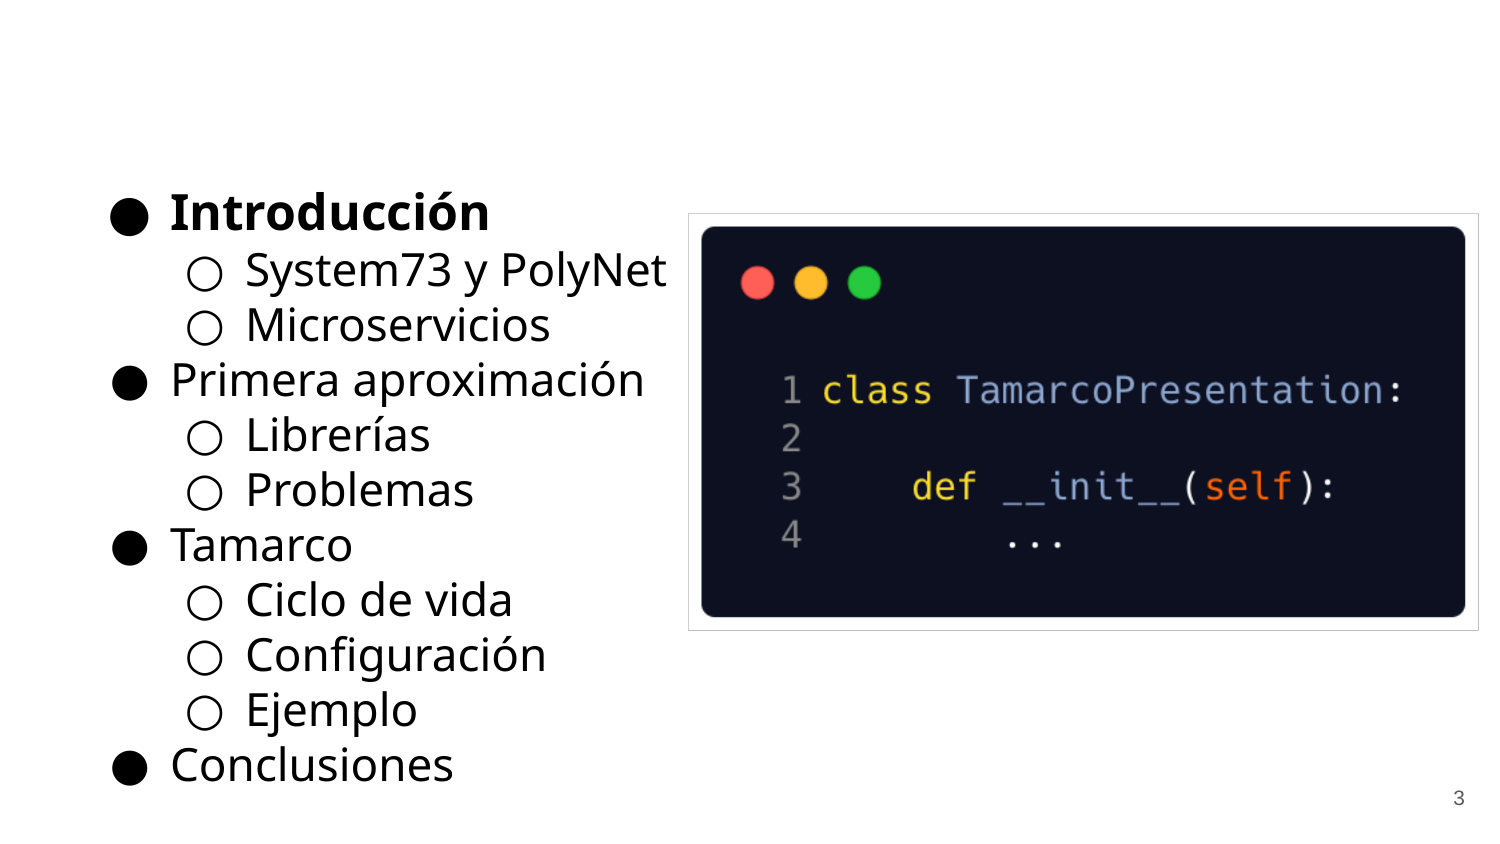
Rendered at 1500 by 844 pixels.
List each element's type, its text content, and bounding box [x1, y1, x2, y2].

picture [687, 212, 1480, 632]
slide_number <number> [1389, 764, 1480, 830]
text_box Introducción System73 y PolyNet Microservicios Primera aproximación Librerías Problemas Tamarco Ciclo de vida Configuración Ejemplo Conclusiones [80, 165, 727, 806]
